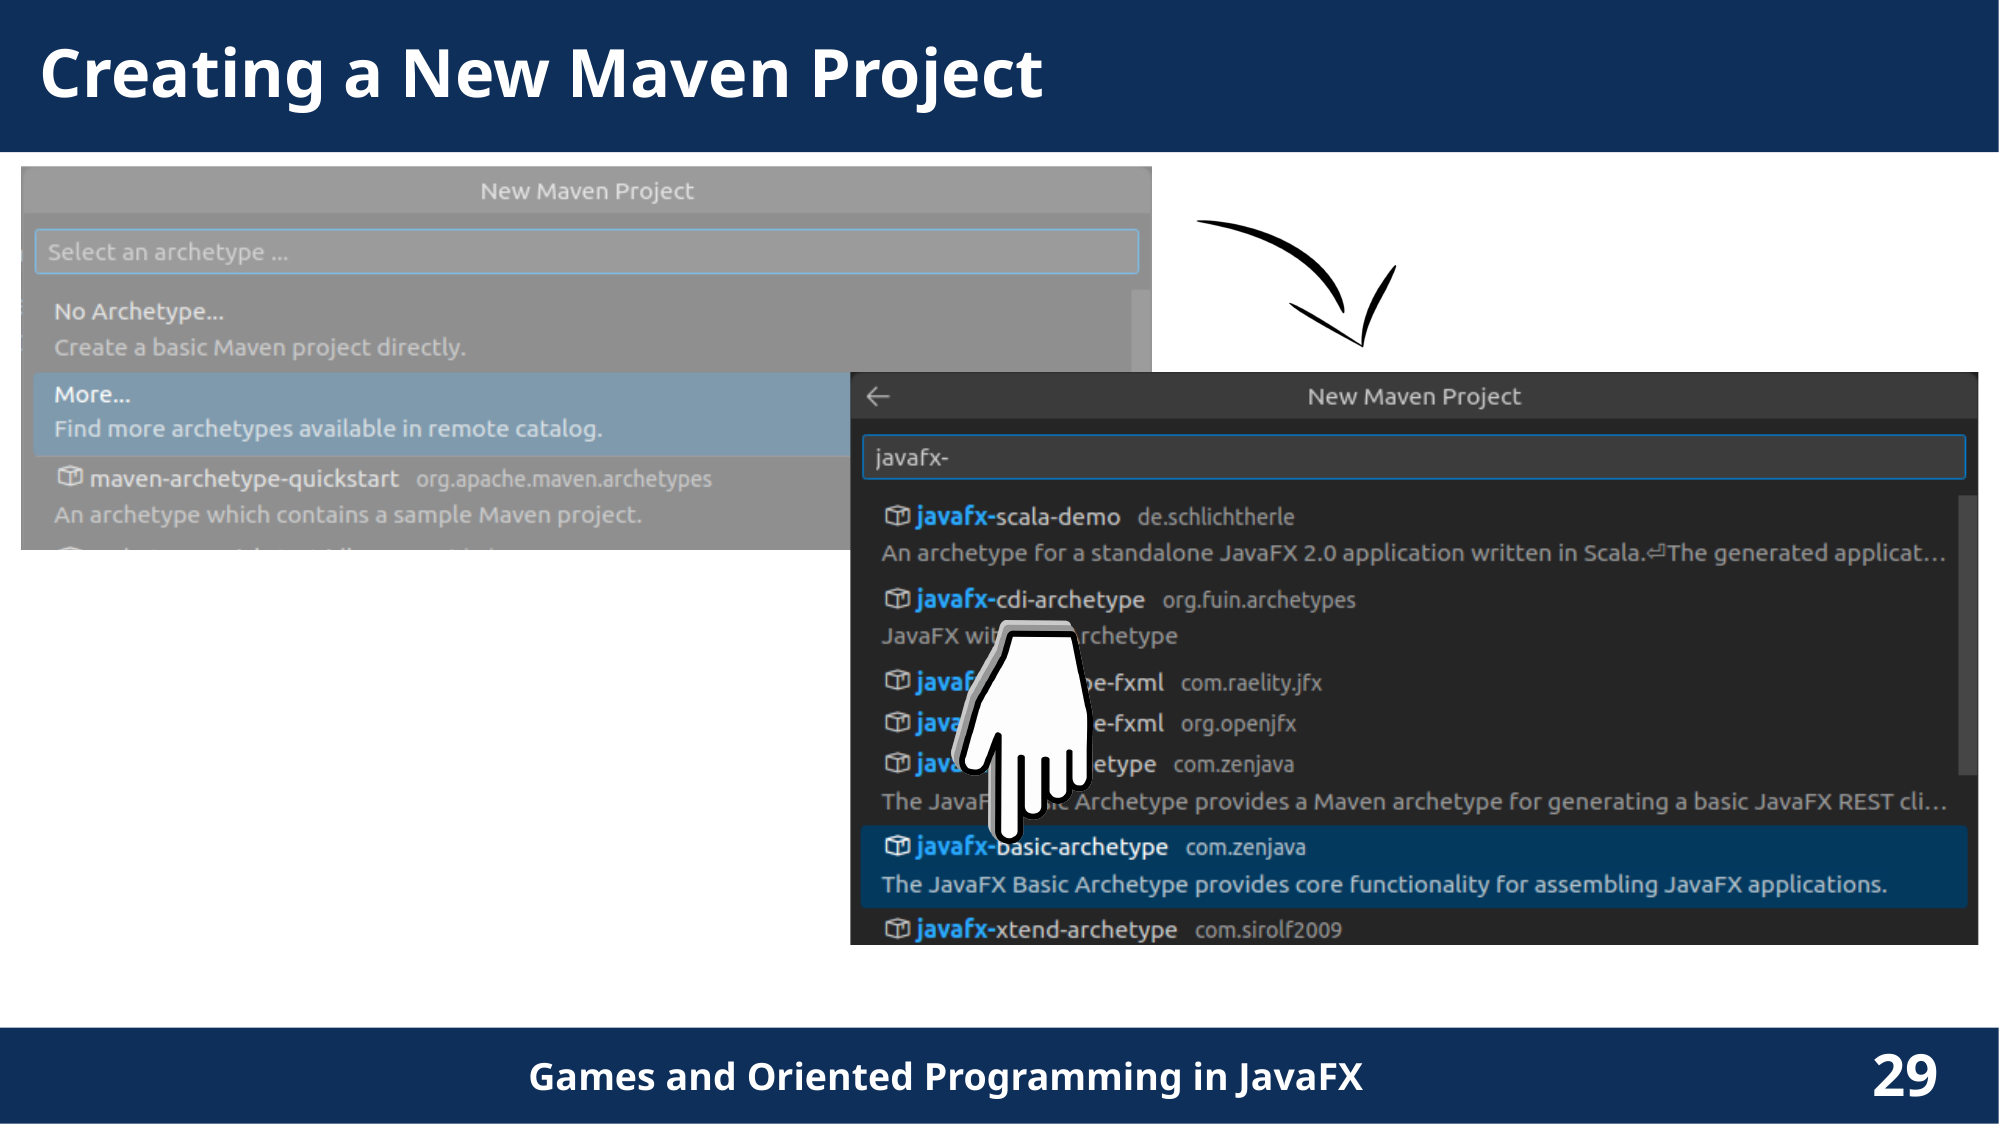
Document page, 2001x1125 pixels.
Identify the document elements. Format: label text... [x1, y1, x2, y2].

picture [21, 165, 1979, 945]
picture [1195, 147, 1418, 359]
text_box Creating a New Maven Project [25, 23, 1999, 119]
